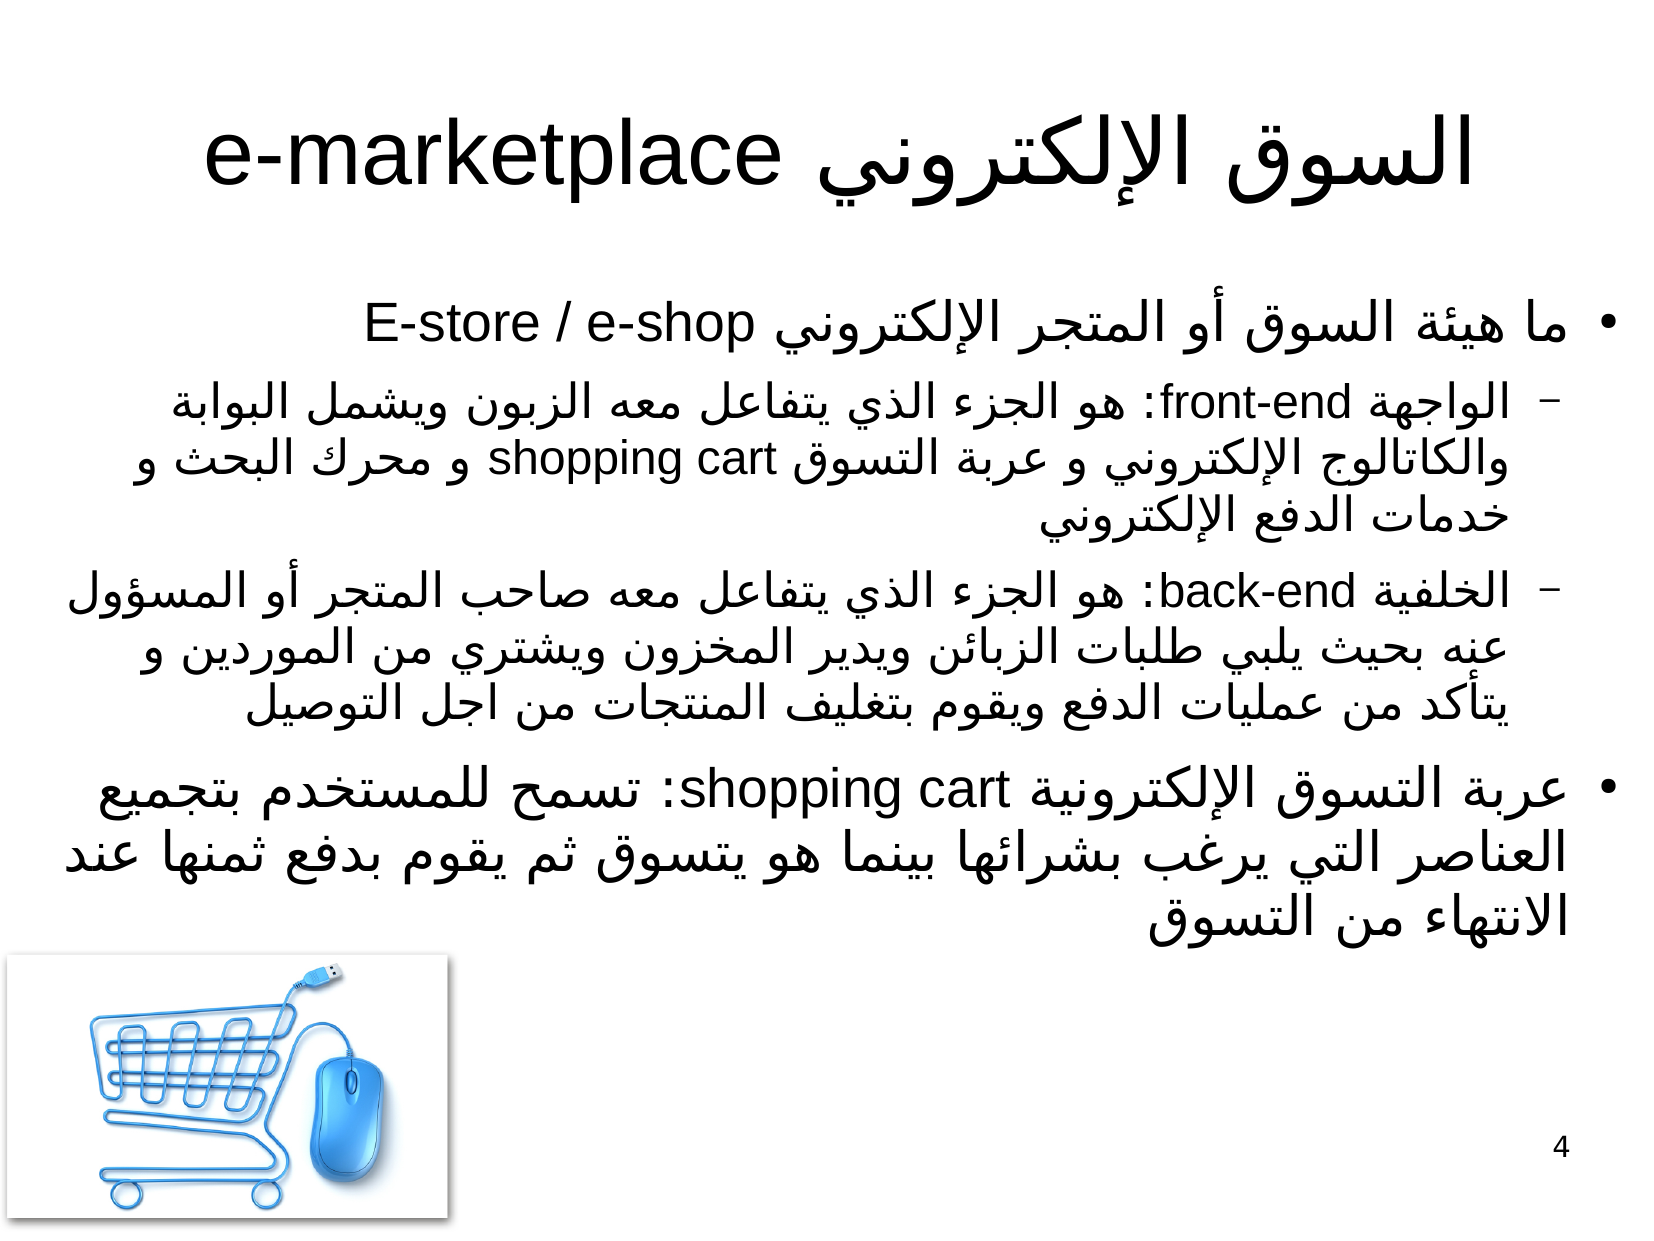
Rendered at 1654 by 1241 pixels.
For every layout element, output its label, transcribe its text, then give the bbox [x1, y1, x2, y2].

picture [0, 949, 473, 1241]
title السوق الإلكتروني e-marketplace [82, 49, 1571, 257]
list ما هيئة السوق أو المتجر الإلكتروني E-store / e-shop الواجهة front-end: هو الجزء الذي يتفاعل معه الزبون ويشمل البوابة والكاتالوج الإلكتروني و عربة التسوق shopping cart و محرك البحث و خدمات الدفع الإلكتروني الخلفية back-end: هو الجزء الذي يتفاعل معه صاحب المتجر أو المسؤول عنه بحيث يلبي طلبات الزبائن ويدير المخزون ويشتري من الموردين و يتأكد من عمليات الدفع ويقوم بتغليف المنتجات من اجل التوصيل عربة التسوق الإلكترونية shopping cart: تسمح للمستخدم بتجميع العناصر التي يرغب بشرائها بينما هو يتسوق ثم يقوم بدفع ثمنها عند الانتهاء من التسوق [47, 290, 1630, 1010]
